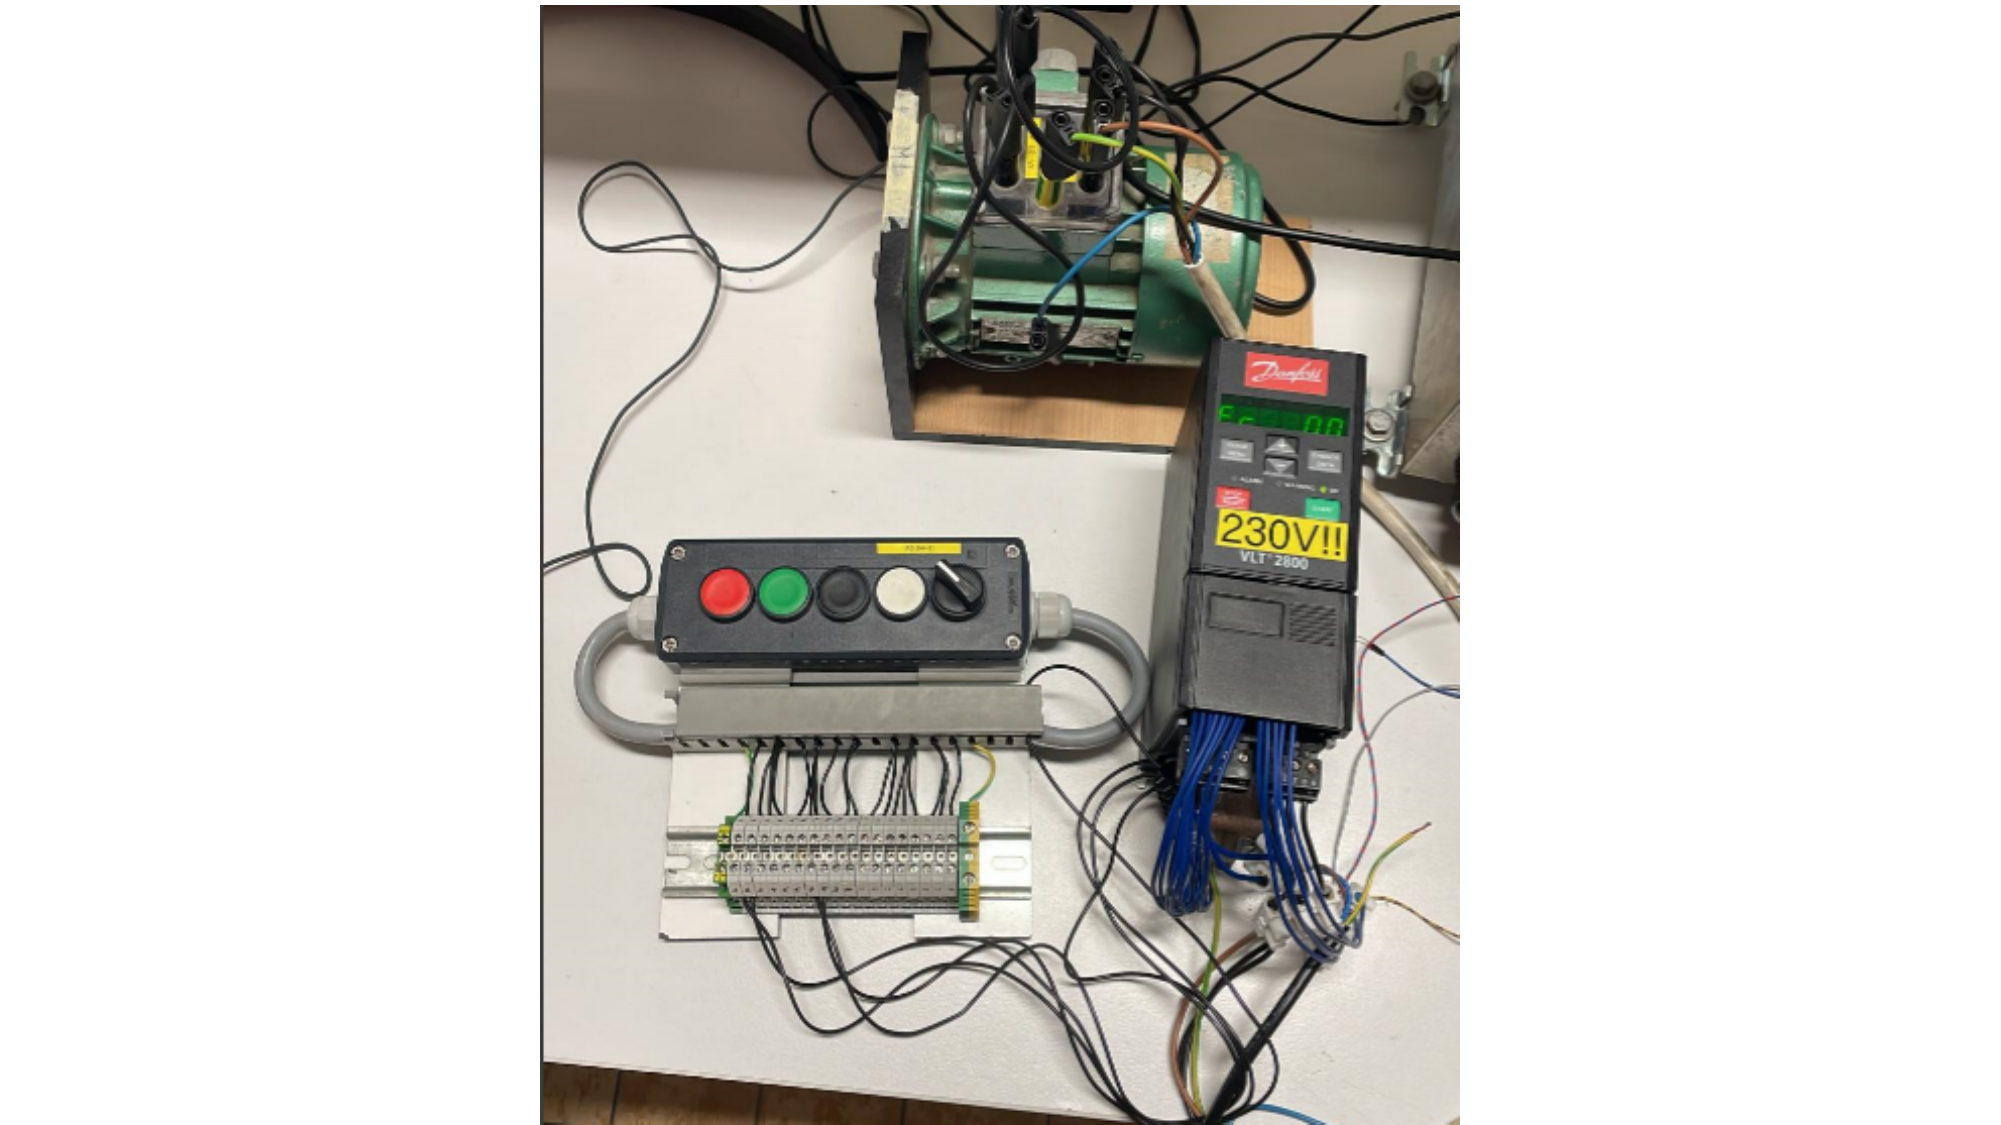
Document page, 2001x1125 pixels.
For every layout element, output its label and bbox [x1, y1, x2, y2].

picture [540, 5, 1460, 1125]
